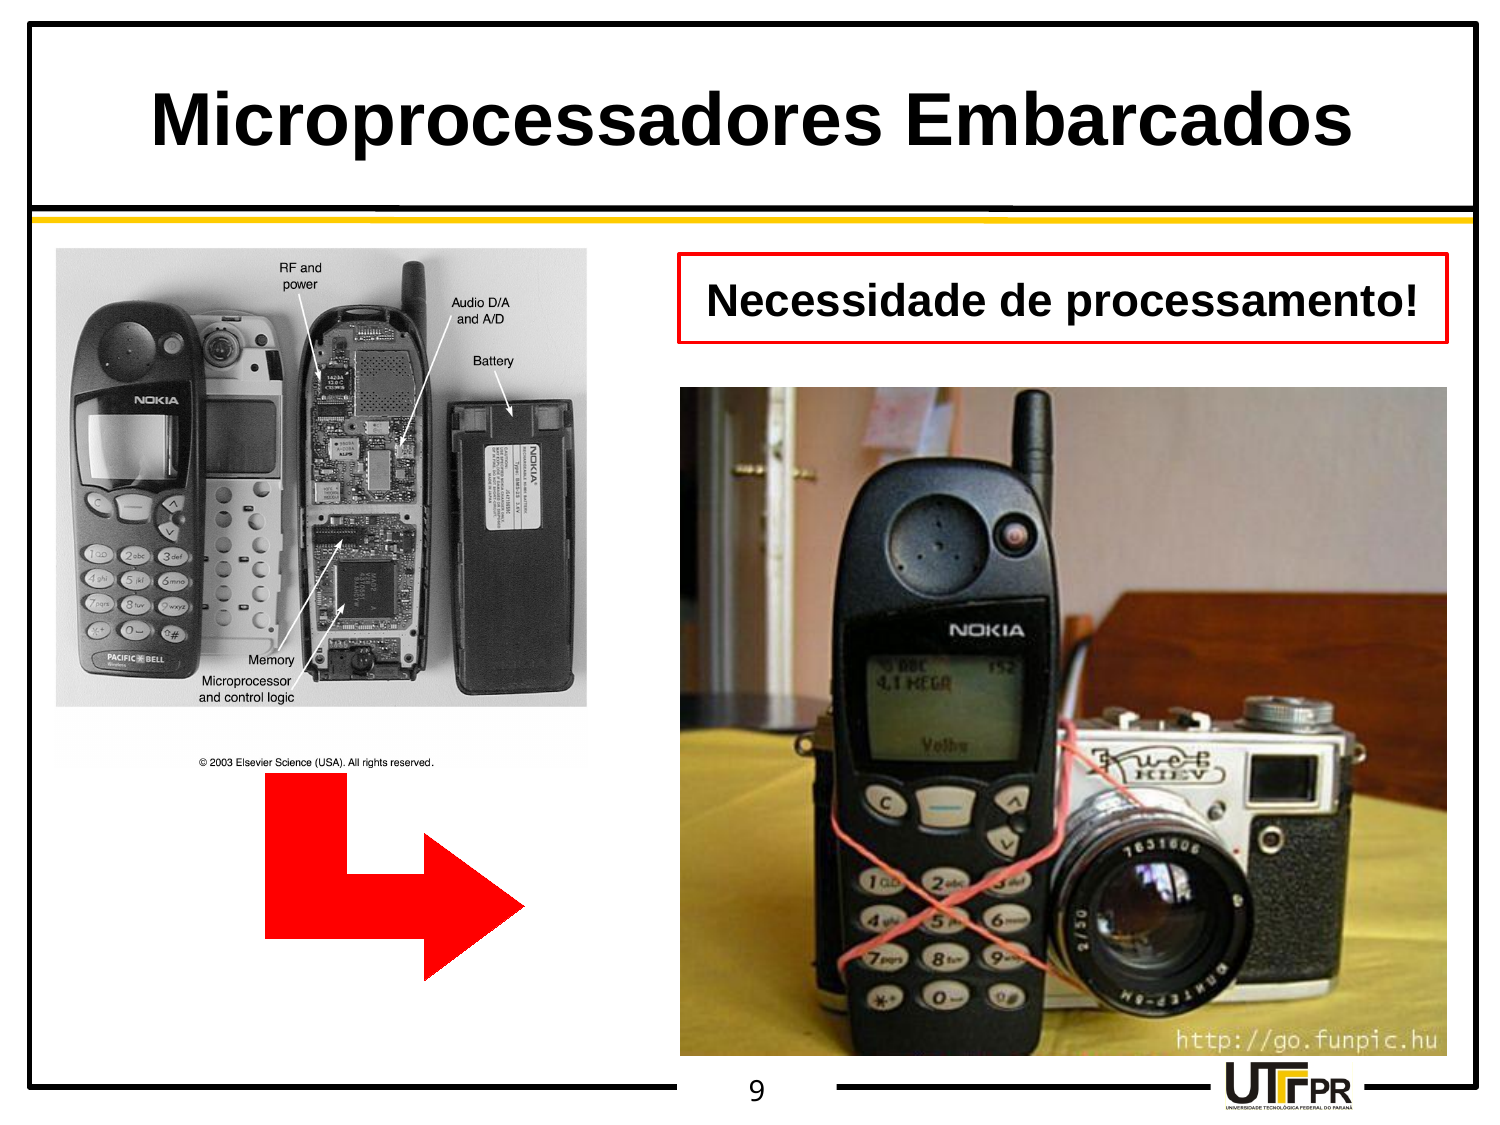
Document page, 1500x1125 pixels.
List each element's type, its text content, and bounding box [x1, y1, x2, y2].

picture [54, 247, 588, 768]
text_box [265, 773, 525, 981]
text_box Necessidade de processamento! [679, 253, 1447, 343]
title Microprocessadores Embarcados [29, 47, 1477, 196]
picture [680, 387, 1447, 1056]
picture [1225, 1062, 1353, 1110]
